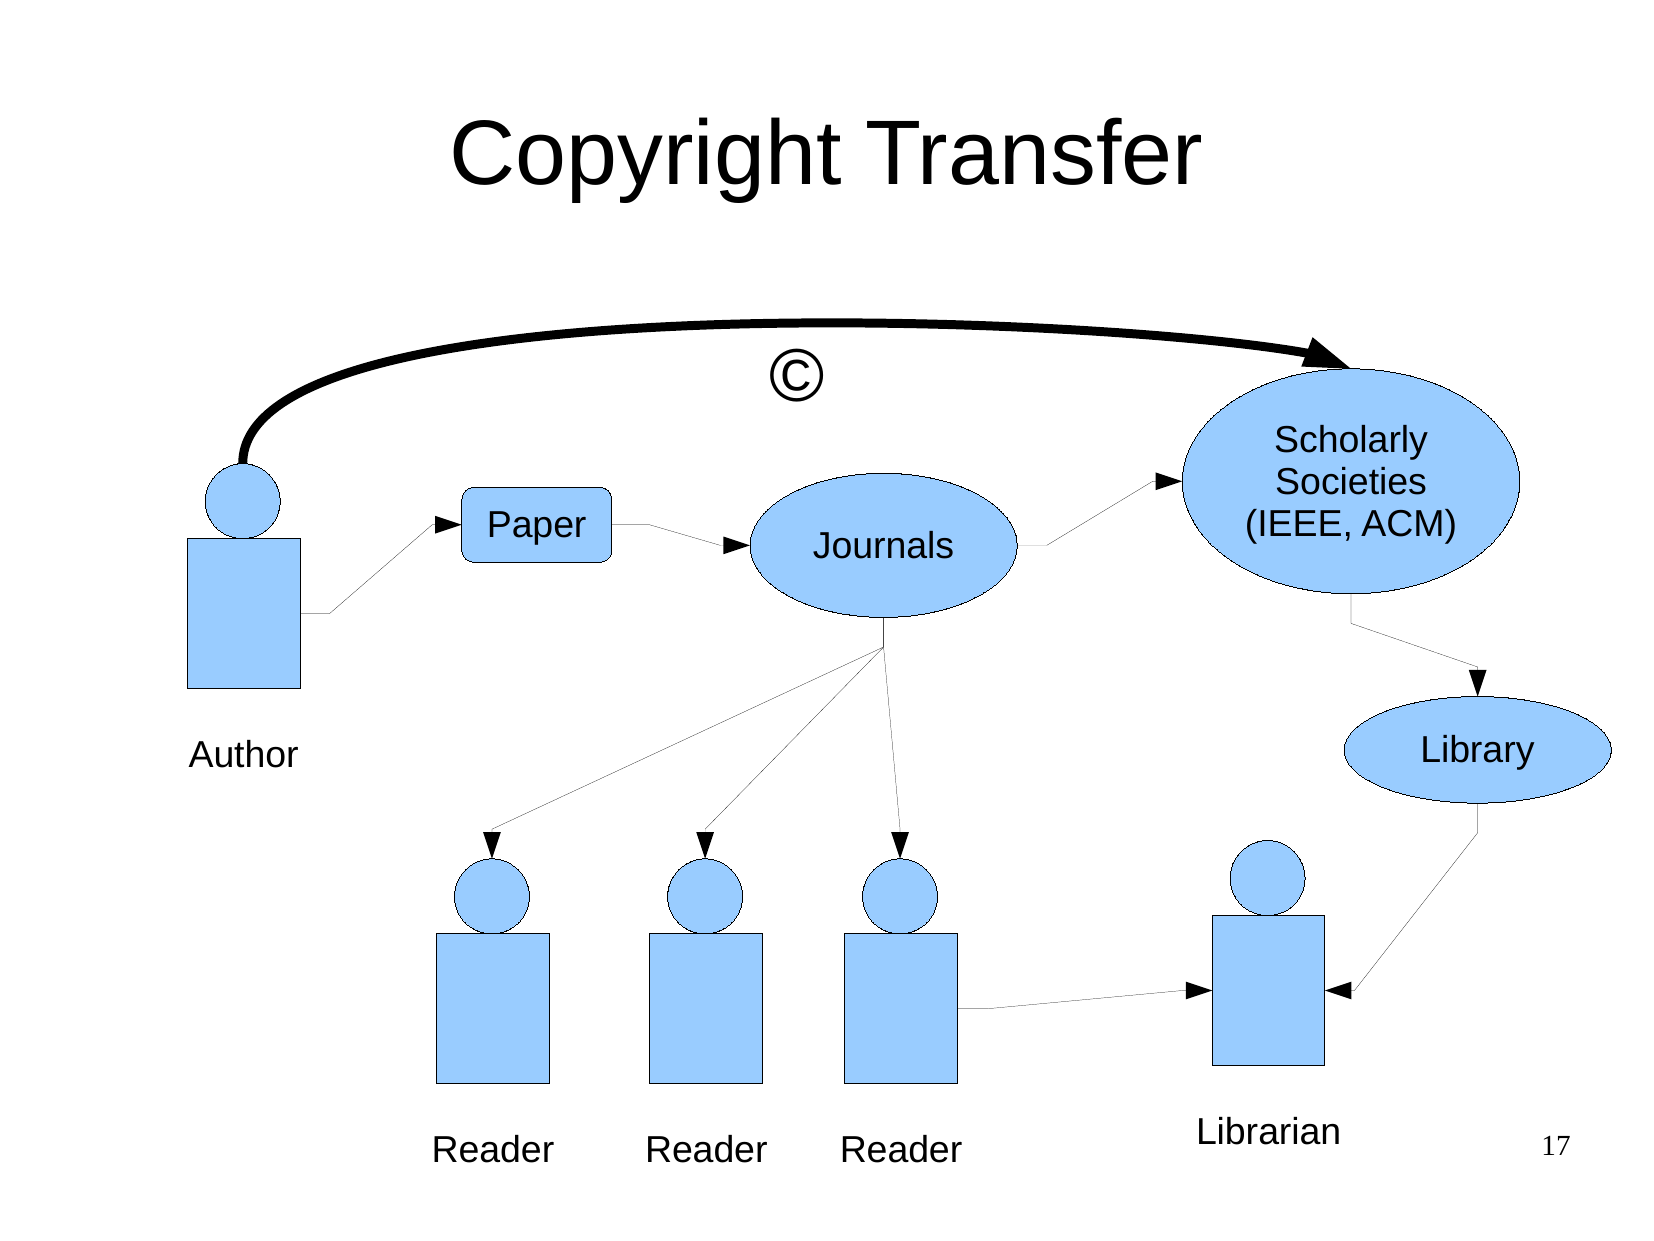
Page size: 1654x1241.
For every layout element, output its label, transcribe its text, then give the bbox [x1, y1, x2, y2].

text_box Reader [807, 1121, 995, 1179]
text_box Paper [461, 487, 612, 563]
text_box [436, 858, 550, 1084]
text_box Author [150, 726, 338, 783]
text_box Scholarly Societies (IEEE, ACM) [1182, 368, 1520, 594]
text_box Reader [612, 1121, 800, 1179]
text_box [1212, 840, 1325, 1066]
text_box Journals [750, 473, 1018, 618]
text_box [649, 858, 763, 1084]
text_box Library [1344, 696, 1612, 804]
title Copyright Transfer [82, 49, 1571, 257]
text_box [844, 858, 958, 1084]
text_box [187, 463, 301, 689]
text_box Reader [399, 1121, 587, 1179]
text_box Librarian [1174, 1102, 1363, 1160]
